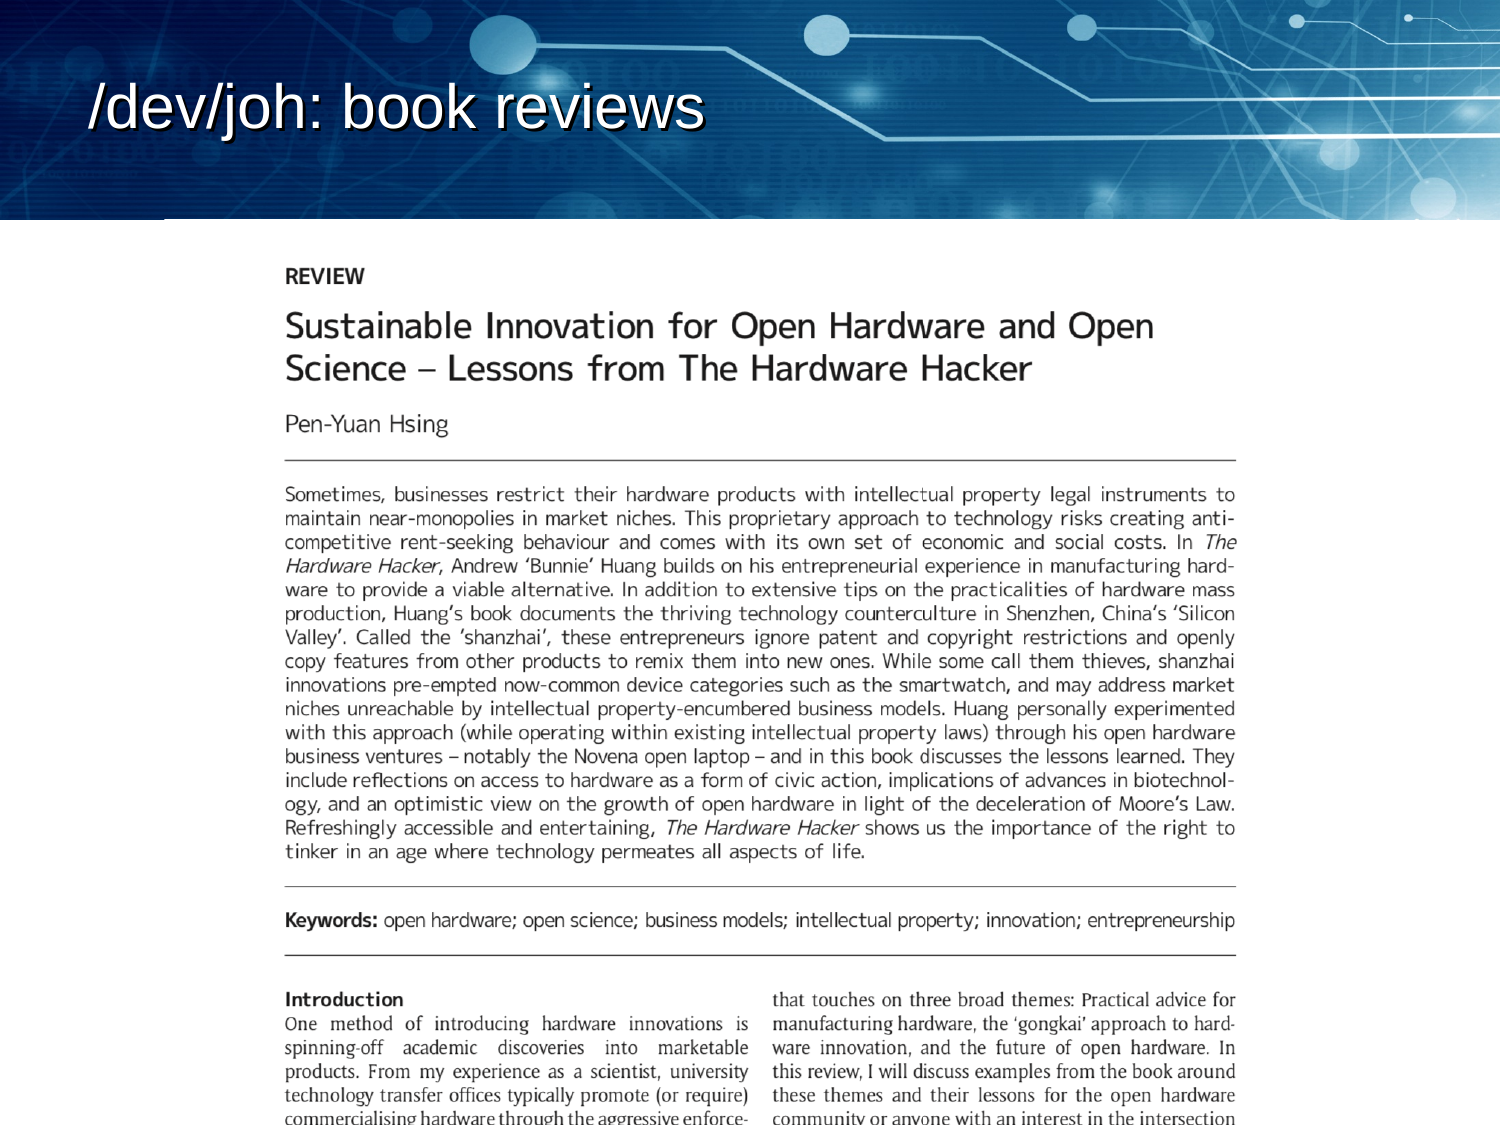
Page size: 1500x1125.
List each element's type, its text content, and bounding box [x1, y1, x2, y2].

title /dev/joh: book reviews [73, 0, 1368, 218]
picture [0, 0, 1500, 1125]
